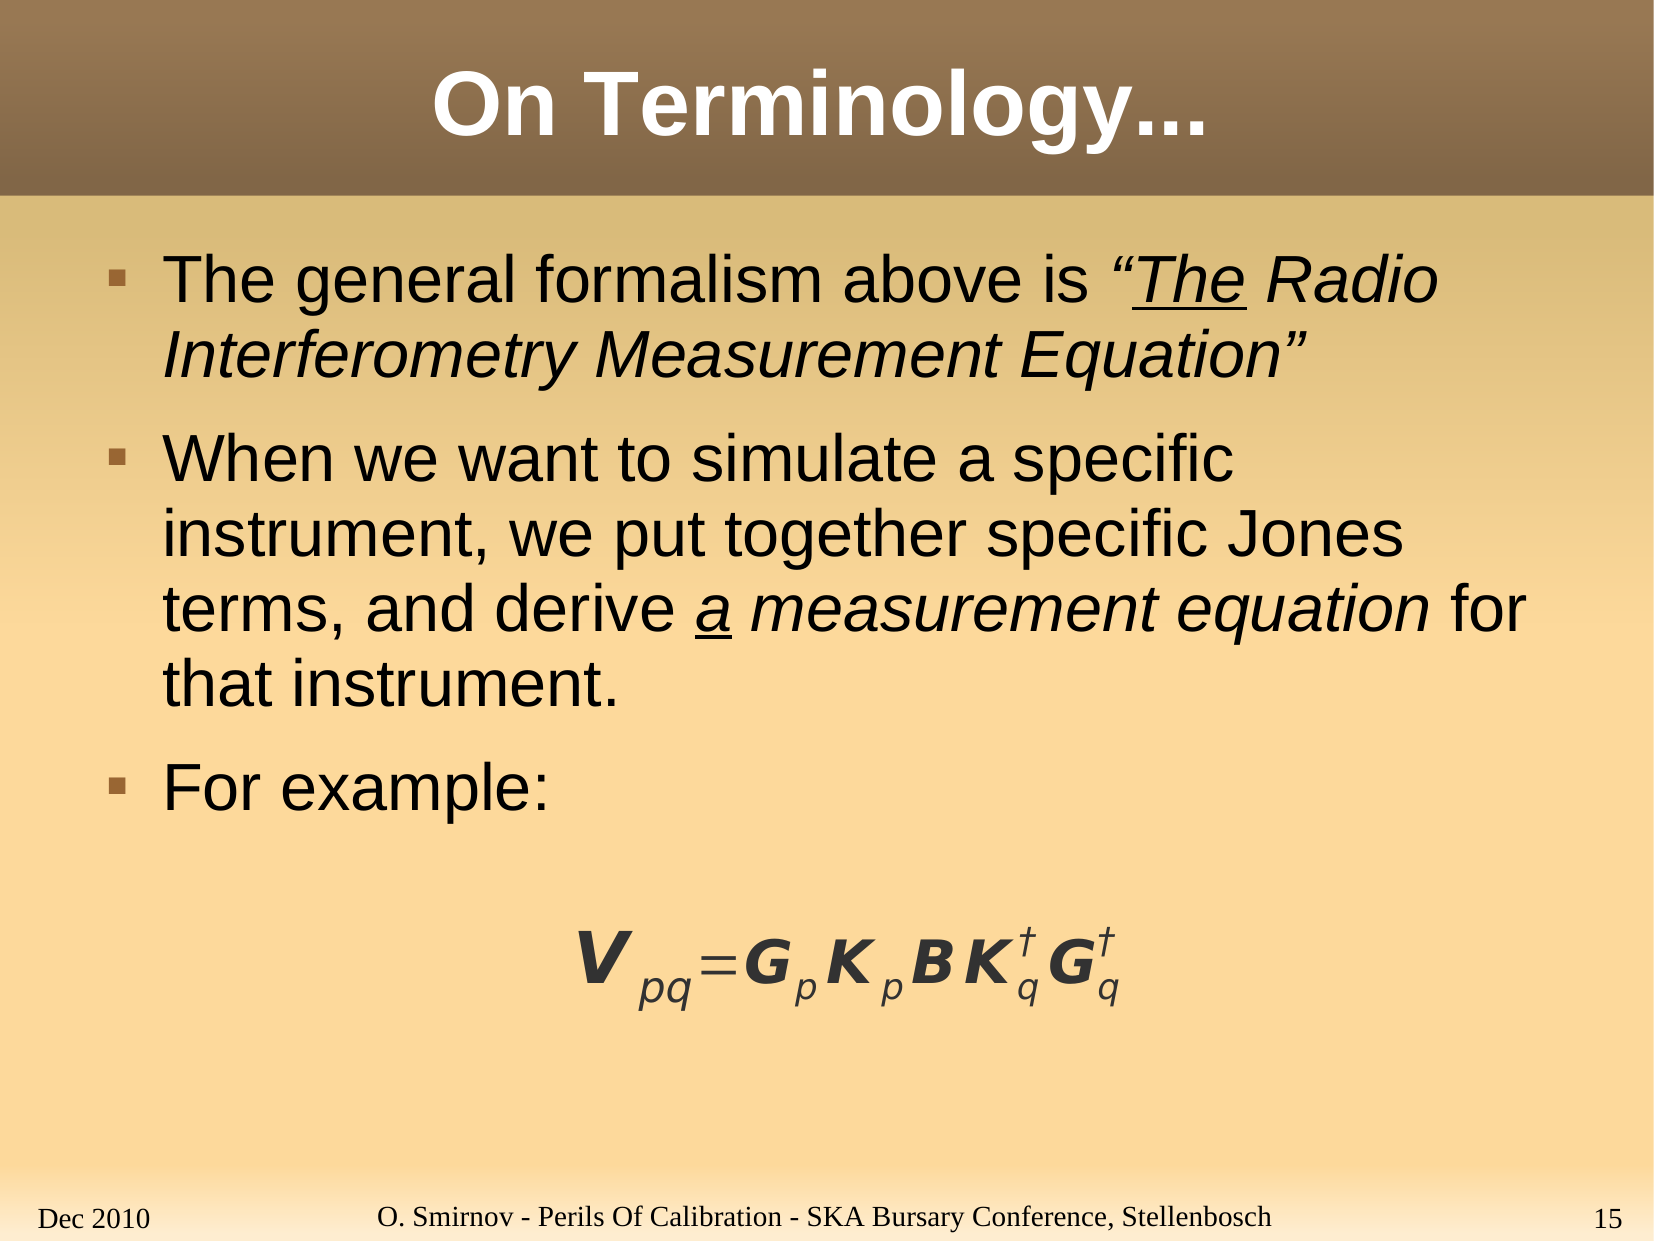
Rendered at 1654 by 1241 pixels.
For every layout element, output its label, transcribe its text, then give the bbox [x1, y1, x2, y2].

chart [567, 917, 1126, 1013]
list The general formalism above is “The Radio Interferometry Measurement Equation” When we want to simulate a specific instrument, we put together specific Jones terms, and derive a measurement equation for that instrument. For example: [91, 242, 1580, 1061]
picture [0, 0, 1654, 1241]
title On Terminology... [76, 0, 1565, 208]
